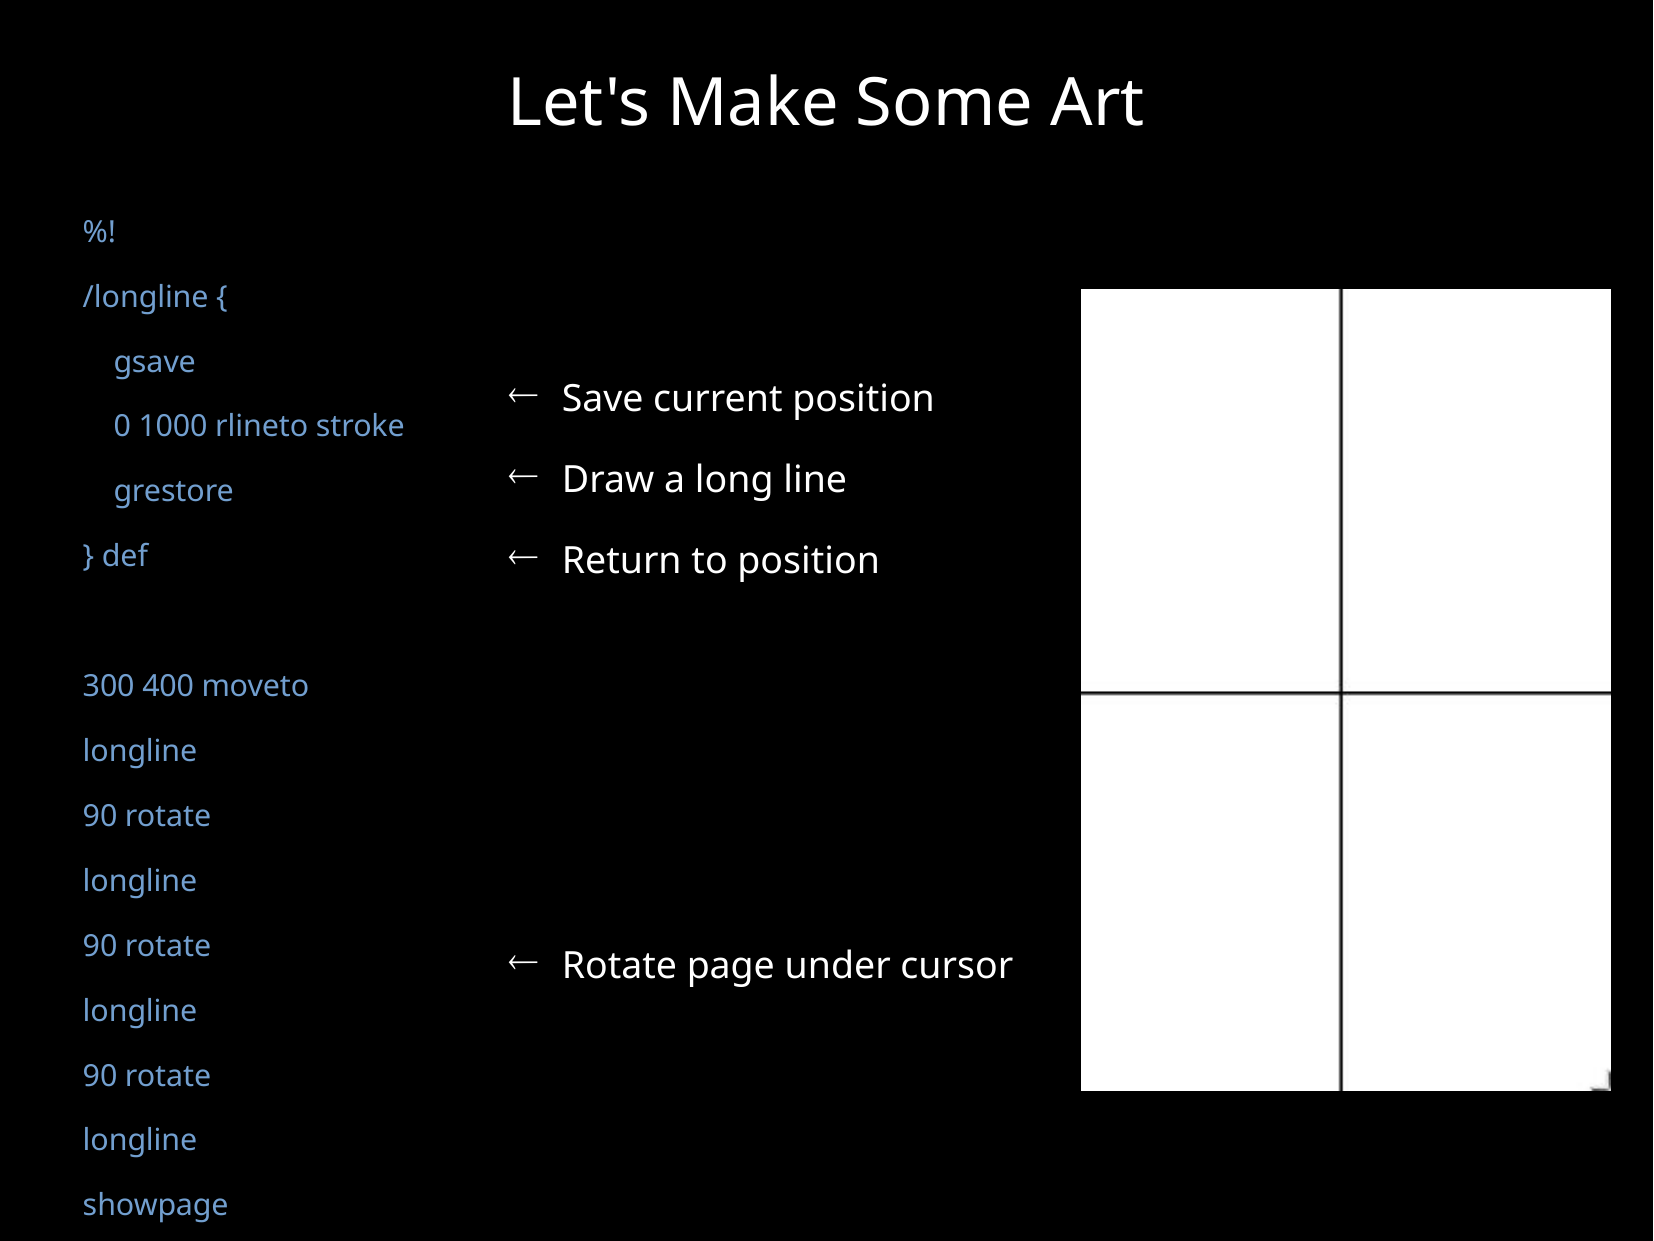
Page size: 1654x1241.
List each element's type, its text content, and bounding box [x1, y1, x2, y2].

list %! /longline { gsave 0 1000 rlineto stroke grestore } def 300 400 moveto longline 90 rotate longline 90 rotate longline 90 rotate longline showpage [82, 210, 809, 1241]
title Let's Make Some Art [82, 49, 1571, 151]
list Save current position Draw a long line Return to position Rotate page under cursor [490, 209, 1021, 1170]
picture [1081, 289, 1611, 1091]
